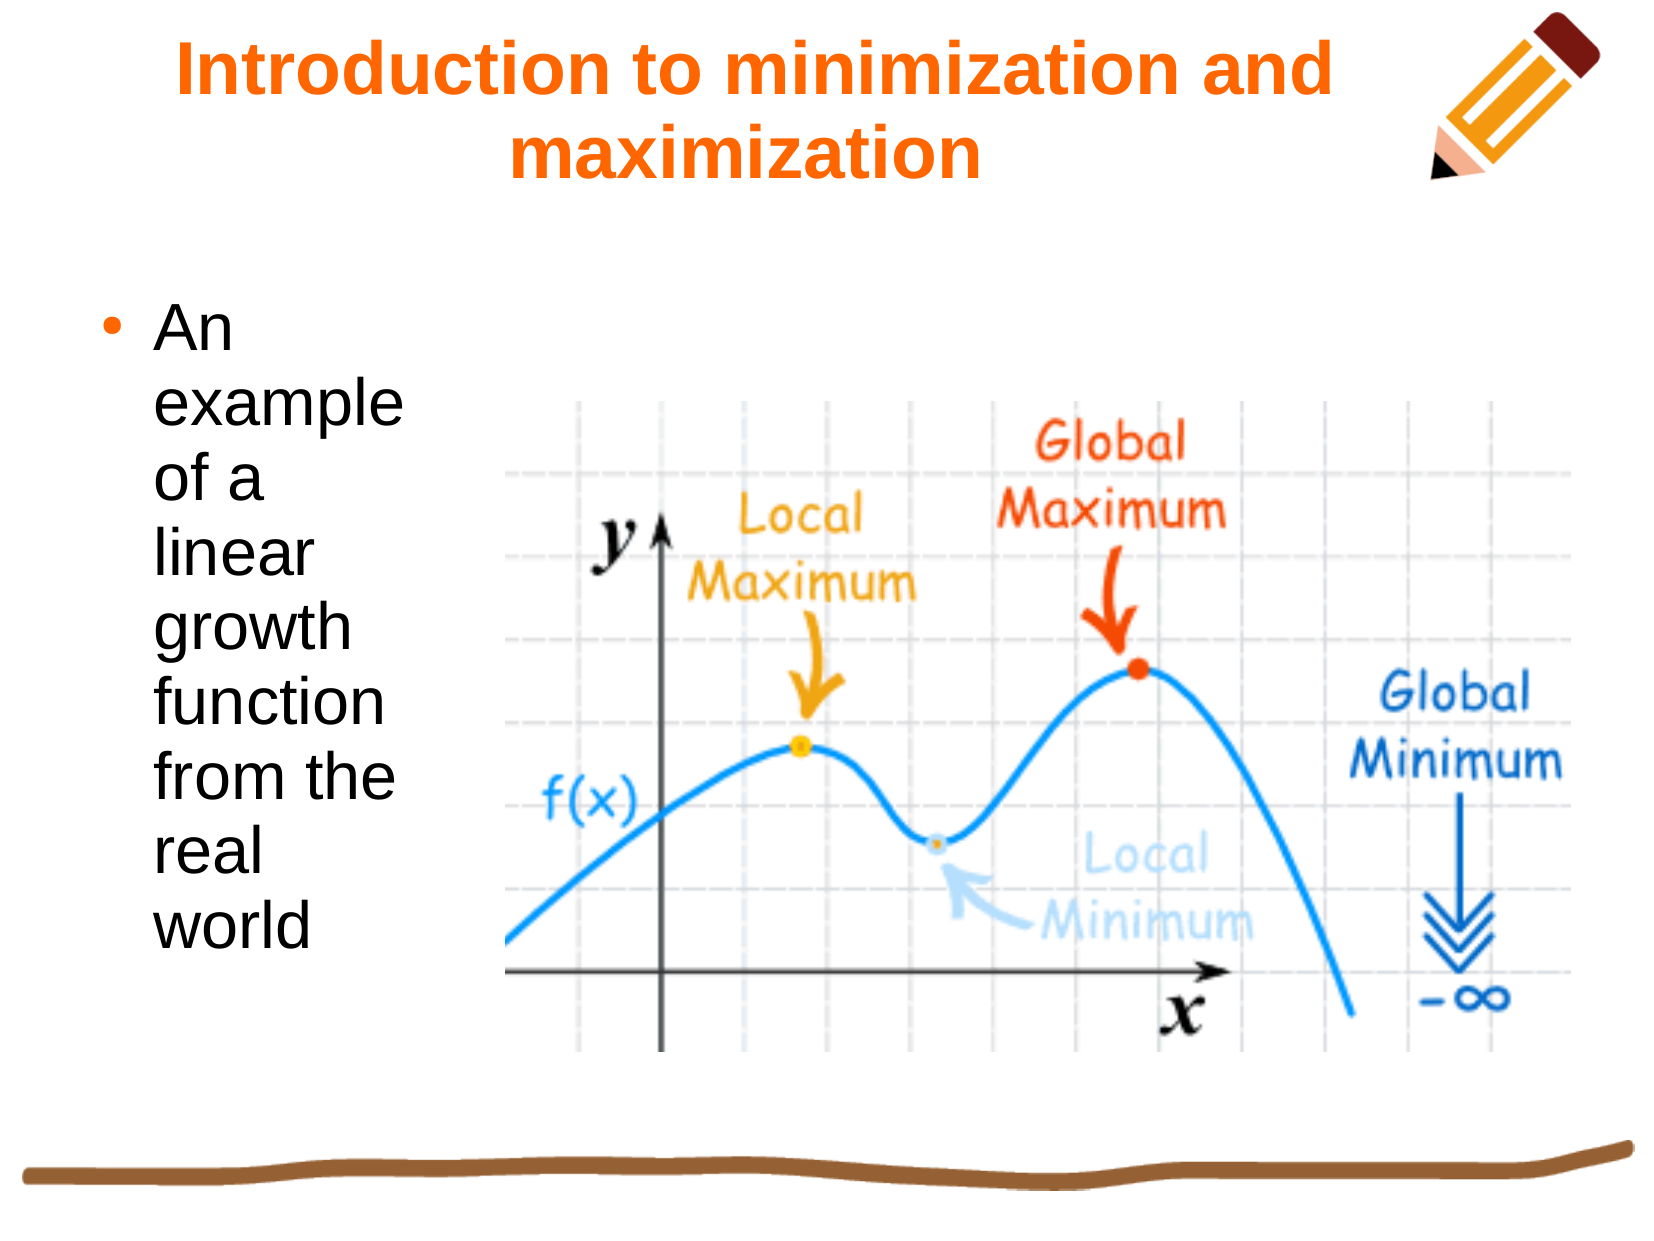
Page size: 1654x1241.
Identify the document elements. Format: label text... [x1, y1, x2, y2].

picture [505, 401, 1571, 1052]
title Introduction to minimization and maximization [82, 26, 1430, 195]
picture [22, 1140, 1635, 1191]
picture [1430, 12, 1601, 181]
list An example of a linear growth function from the real world [82, 290, 438, 1122]
